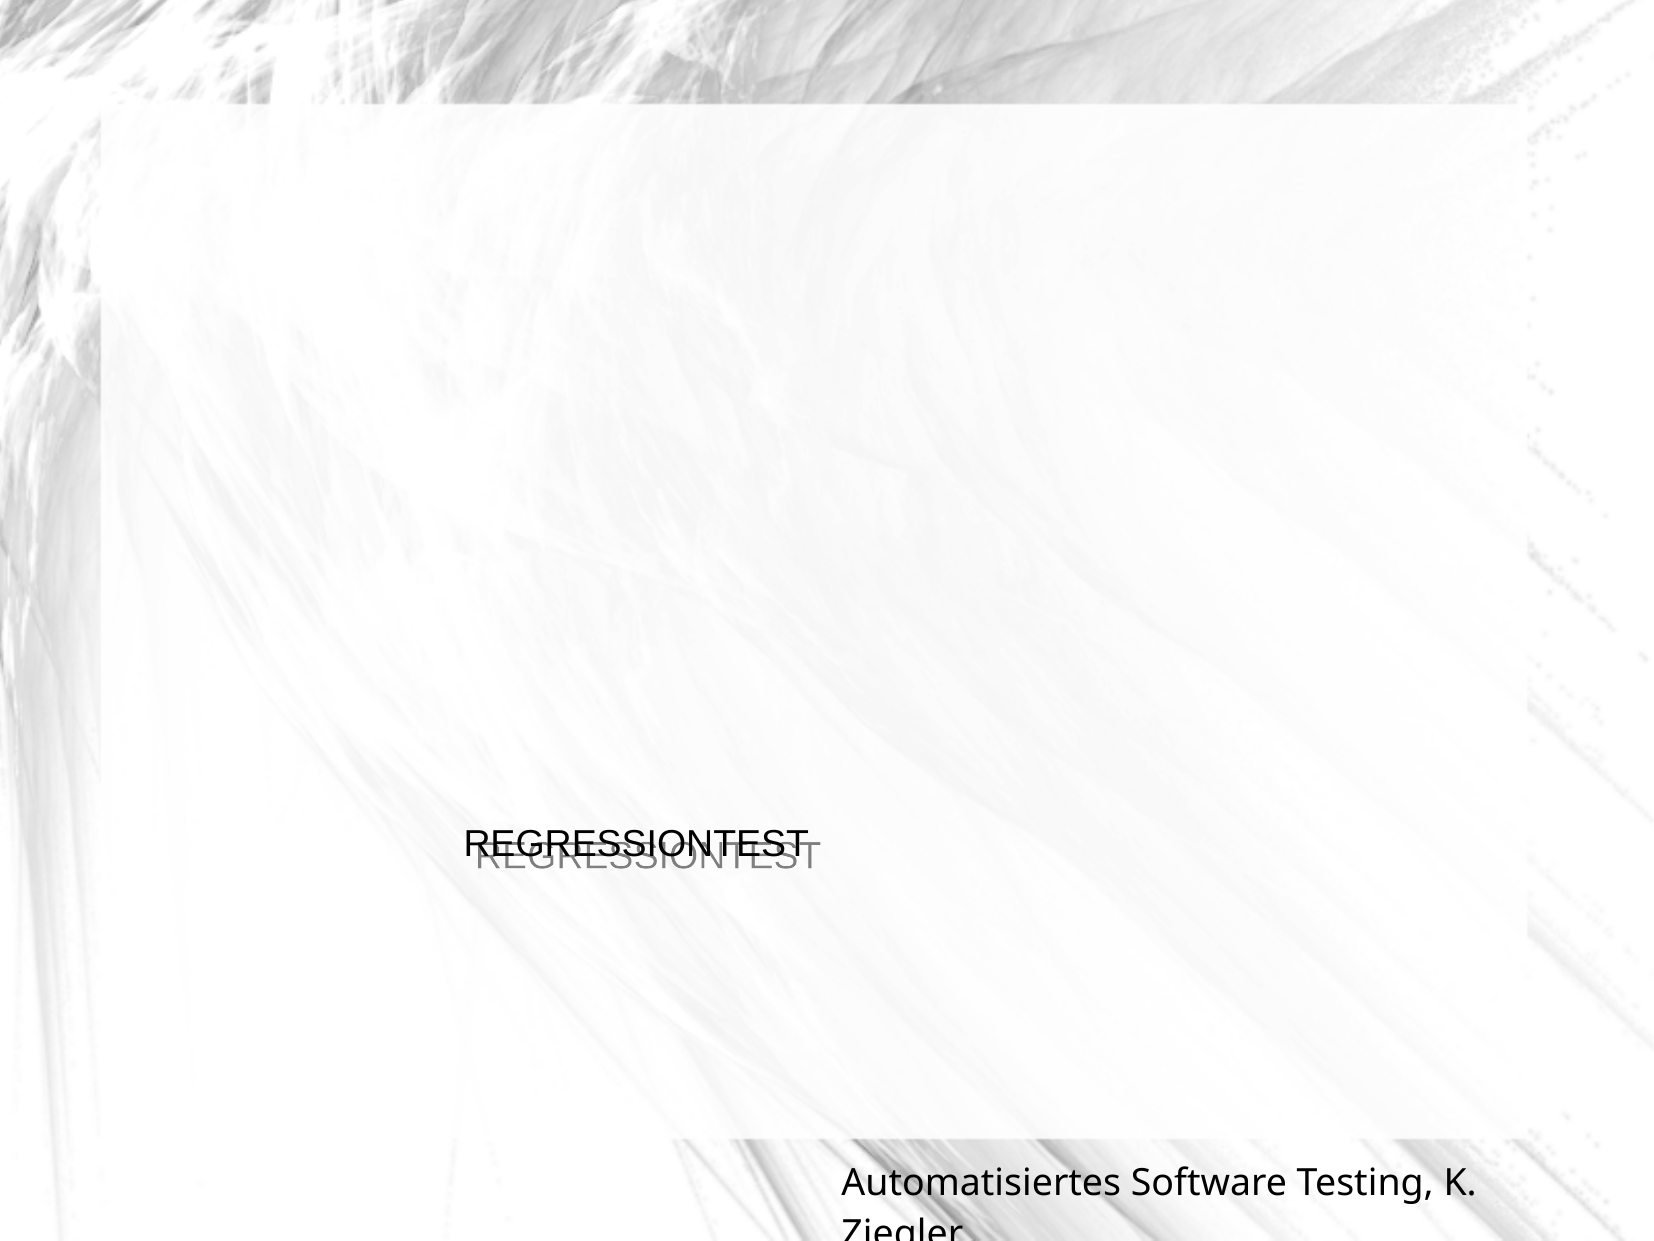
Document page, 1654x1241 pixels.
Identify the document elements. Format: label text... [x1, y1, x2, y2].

text_box REGRESSIONTEST [448, 814, 825, 872]
picture [932, 1228, 942, 1234]
text_box Automatisiertes Software Testing, K. Ziegler [826, 1147, 1618, 1210]
picture [878, 1228, 888, 1234]
picture [898, 1228, 910, 1241]
picture [0, 0, 1654, 1241]
